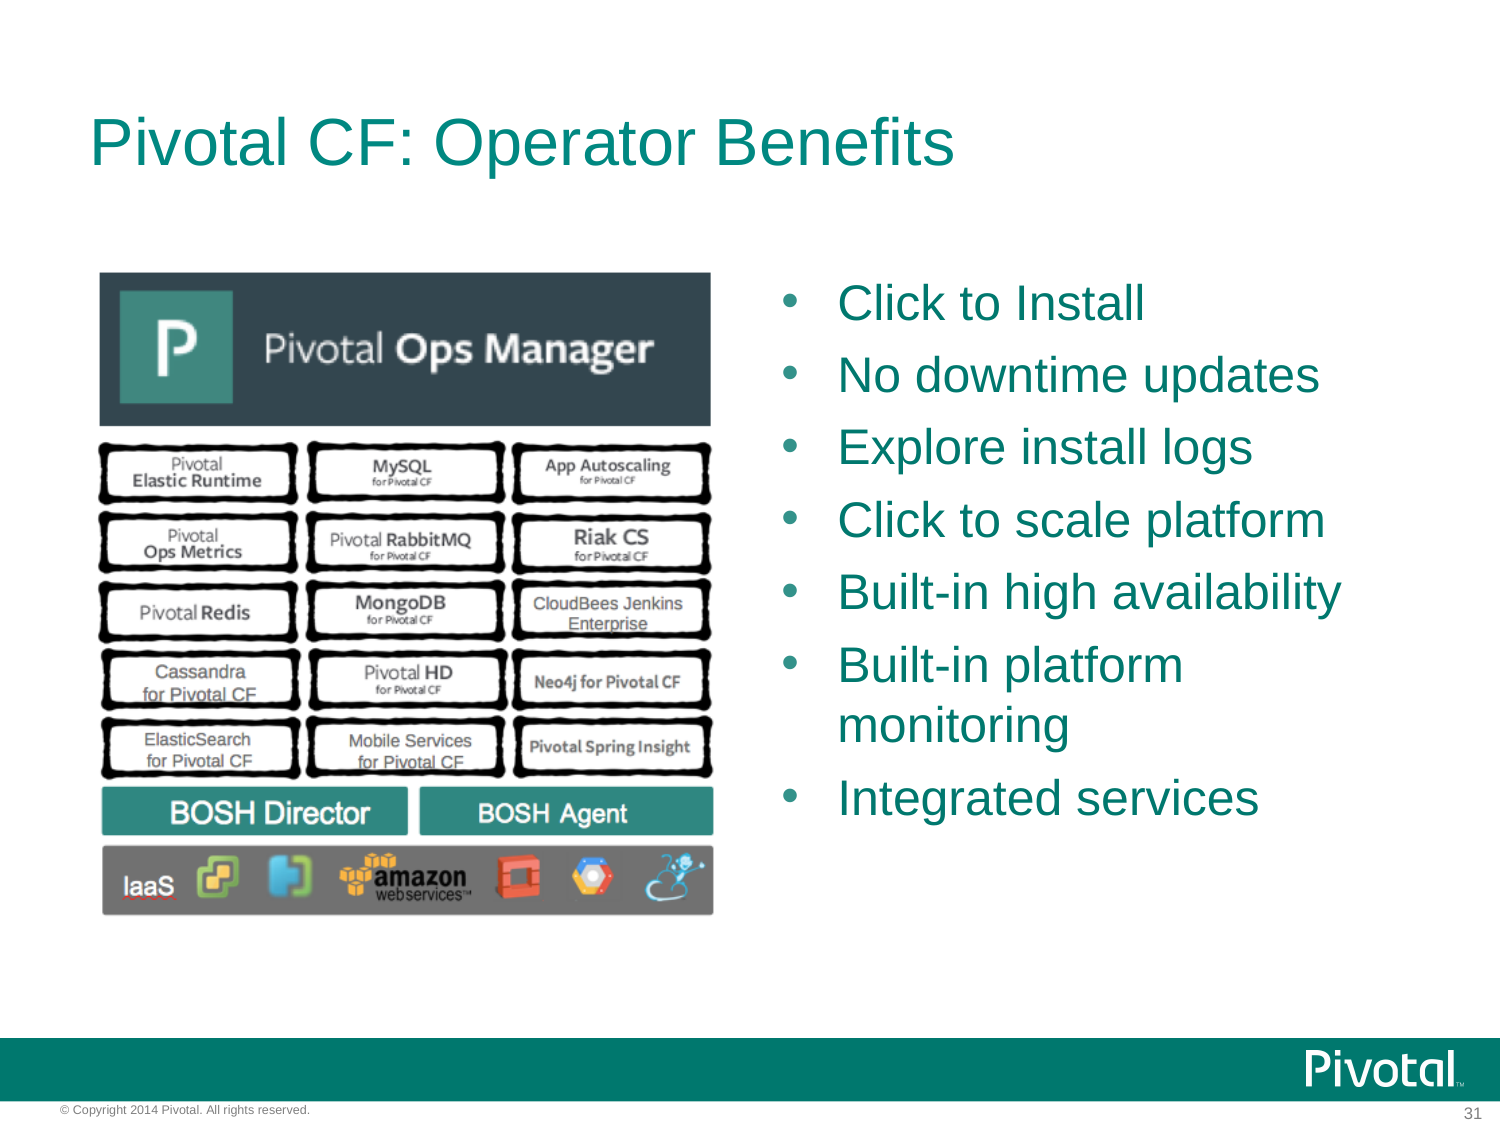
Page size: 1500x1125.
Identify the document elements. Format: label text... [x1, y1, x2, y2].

list Click to Install No downtime updates Explore install logs Click to scale platform Built-in high availability Built-in platform monitoring Integrated services [766, 262, 1426, 931]
title Pivotal CF: Operator Benefits [75, 45, 1426, 233]
picture [81, 262, 727, 931]
picture [1306, 1050, 1464, 1087]
